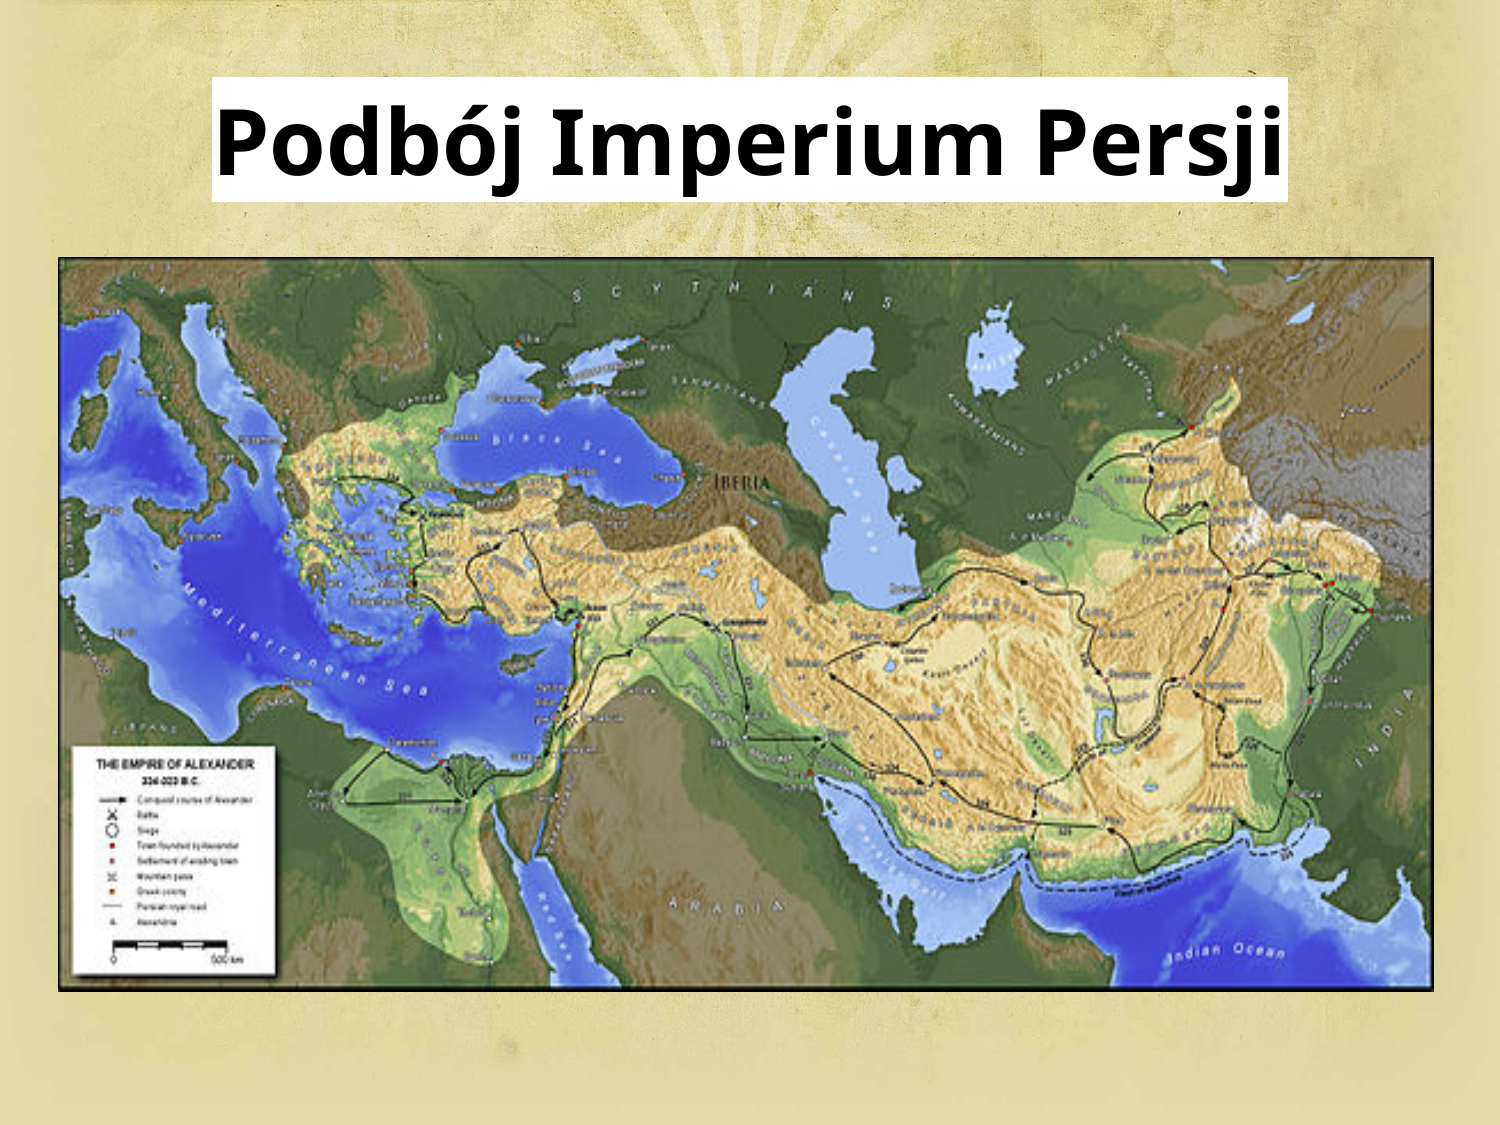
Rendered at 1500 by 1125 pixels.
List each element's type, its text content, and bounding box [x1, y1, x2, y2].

picture [0, 0, 1500, 1125]
title Podbój Imperium Persji [75, 45, 1426, 233]
